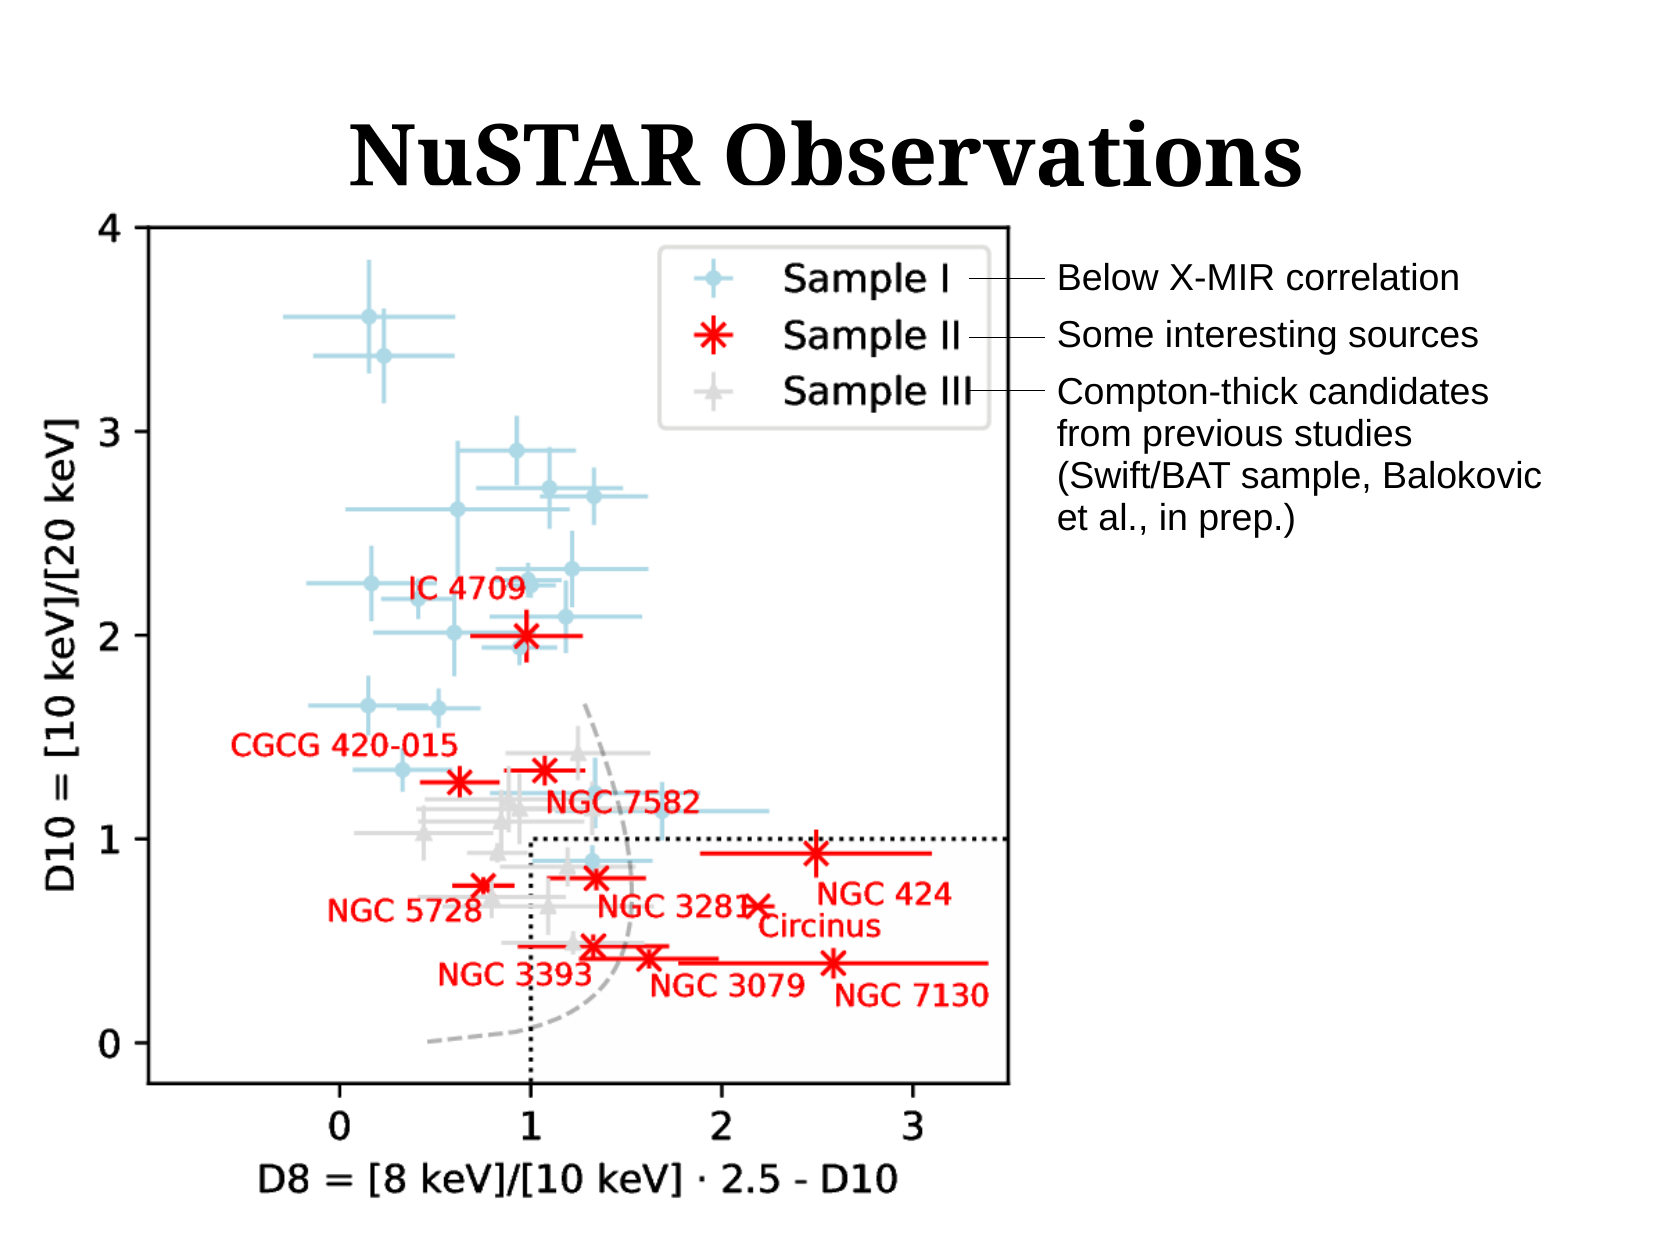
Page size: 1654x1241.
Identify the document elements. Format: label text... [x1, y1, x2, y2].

text_box Below X-MIR correlation [1042, 248, 1568, 348]
picture [17, 185, 1050, 1230]
text_box Some interesting sources [1042, 305, 1562, 405]
text_box Compton-thick candidates from previous studies (Swift/BAT sample, Balokovic et al., in prep.) [1042, 362, 1568, 546]
title NuSTAR Observations [82, 49, 1571, 257]
